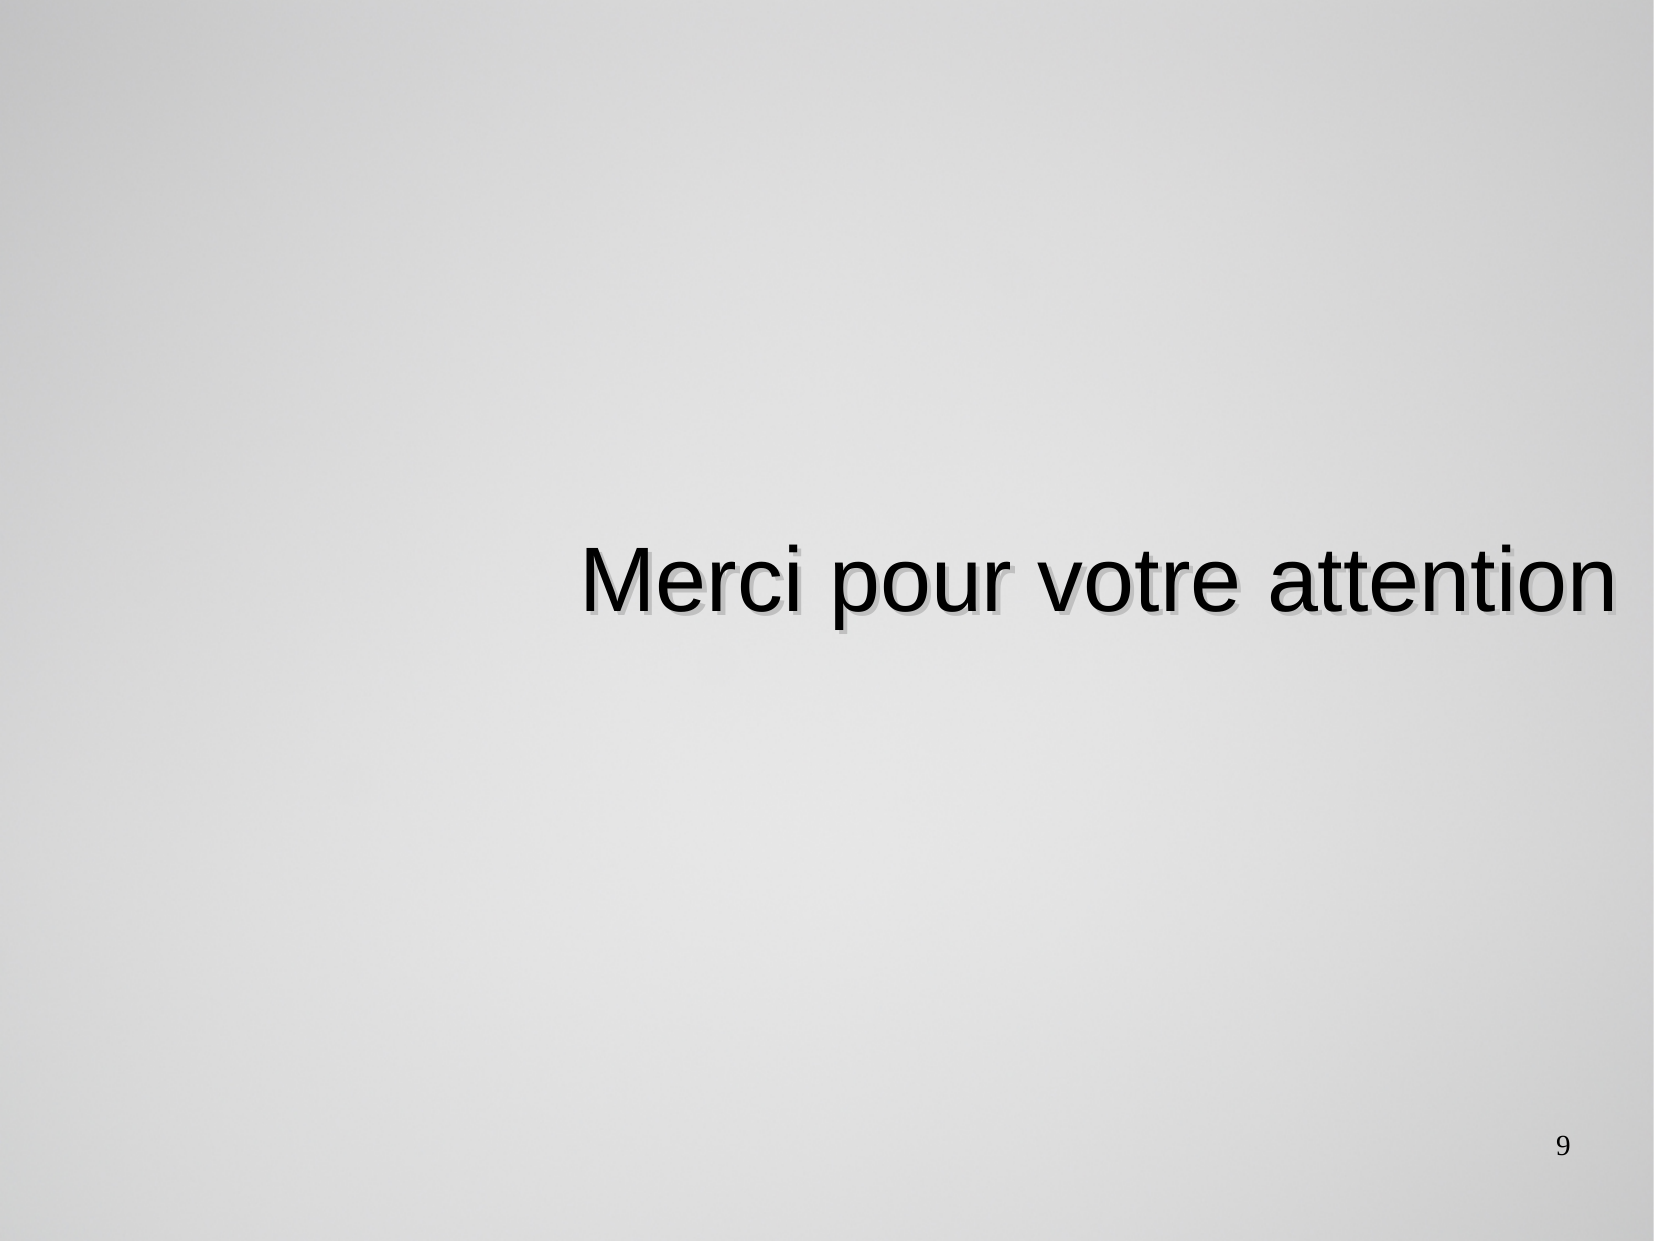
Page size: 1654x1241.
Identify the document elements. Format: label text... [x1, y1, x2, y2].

text_box Merci pour votre attention [557, 520, 1635, 761]
picture [0, 0, 1654, 1241]
